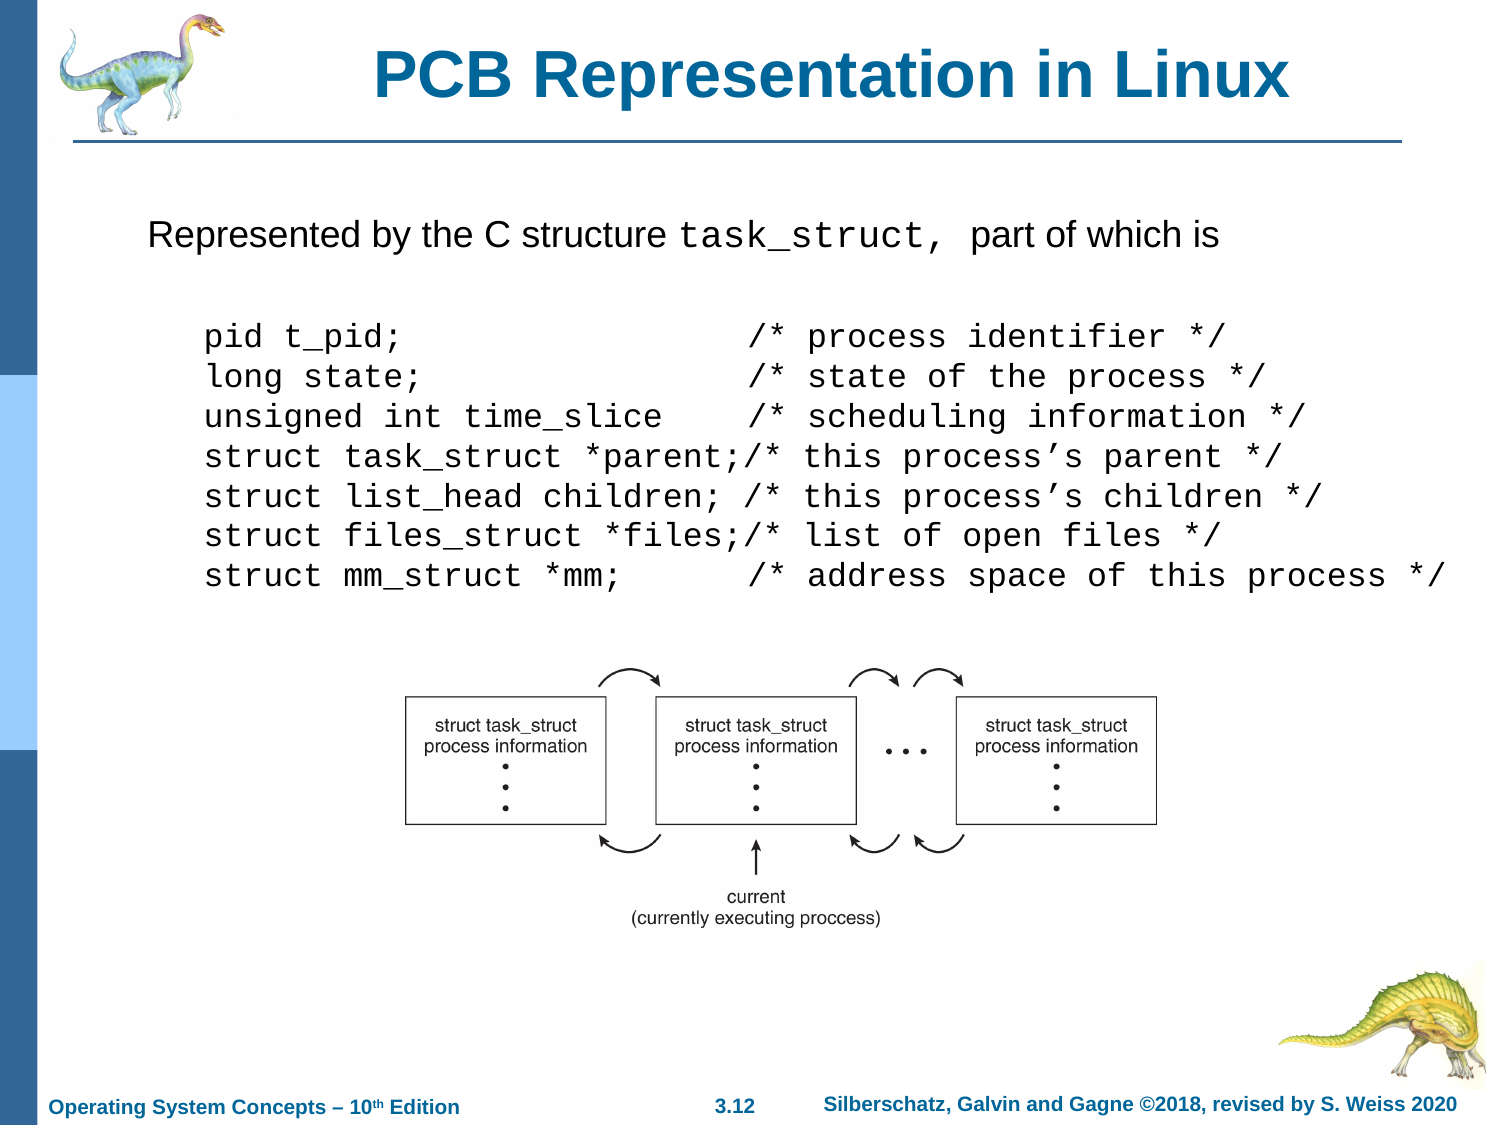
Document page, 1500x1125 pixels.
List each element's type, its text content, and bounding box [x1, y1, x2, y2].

picture [1140, 1096, 1148, 1101]
picture [1275, 959, 1486, 1090]
title PCB Representation in Linux [157, 23, 1500, 119]
list Represented by the C structure task_struct, part of which is pid t_pid; /* process identifier */ long state; /* state of the process */ unsigned int time_slice /* scheduling information */ struct task_struct *parent;/* this process’s parent */ struct list_head children; /* this process’s children */ struct files_struct *files;/* list of open files */ struct mm_struct *mm; /* address space of this process */ [132, 202, 1483, 946]
picture [405, 668, 1157, 928]
picture [46, 0, 243, 149]
